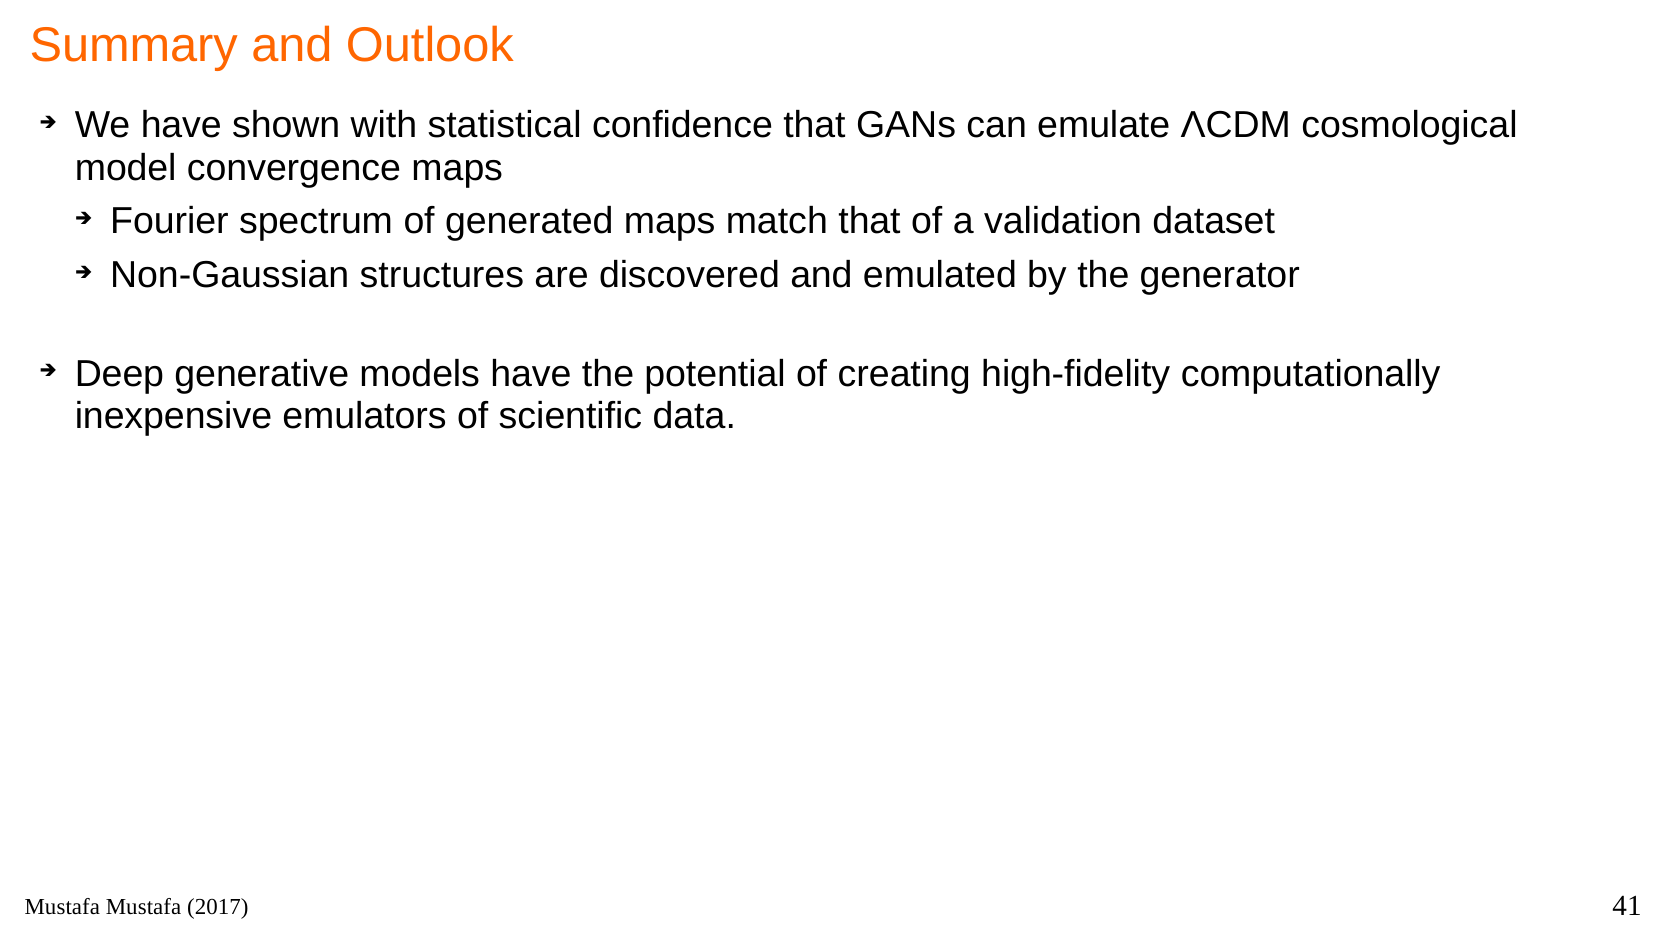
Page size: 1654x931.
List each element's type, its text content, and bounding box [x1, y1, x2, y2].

text_box Deep generative models have the potential of creating high-fidelity computationally inexpensive emulators of scientific data. [24, 344, 1600, 444]
text_box We have shown with statistical confidence that GANs can emulate ΛCDM cosmological model convergence maps Fourier spectrum of generated maps match that of a validation dataset Non-Gaussian structures are discovered and emulated by the generator [24, 96, 1600, 303]
title Summary and Outlook [29, 15, 1621, 74]
